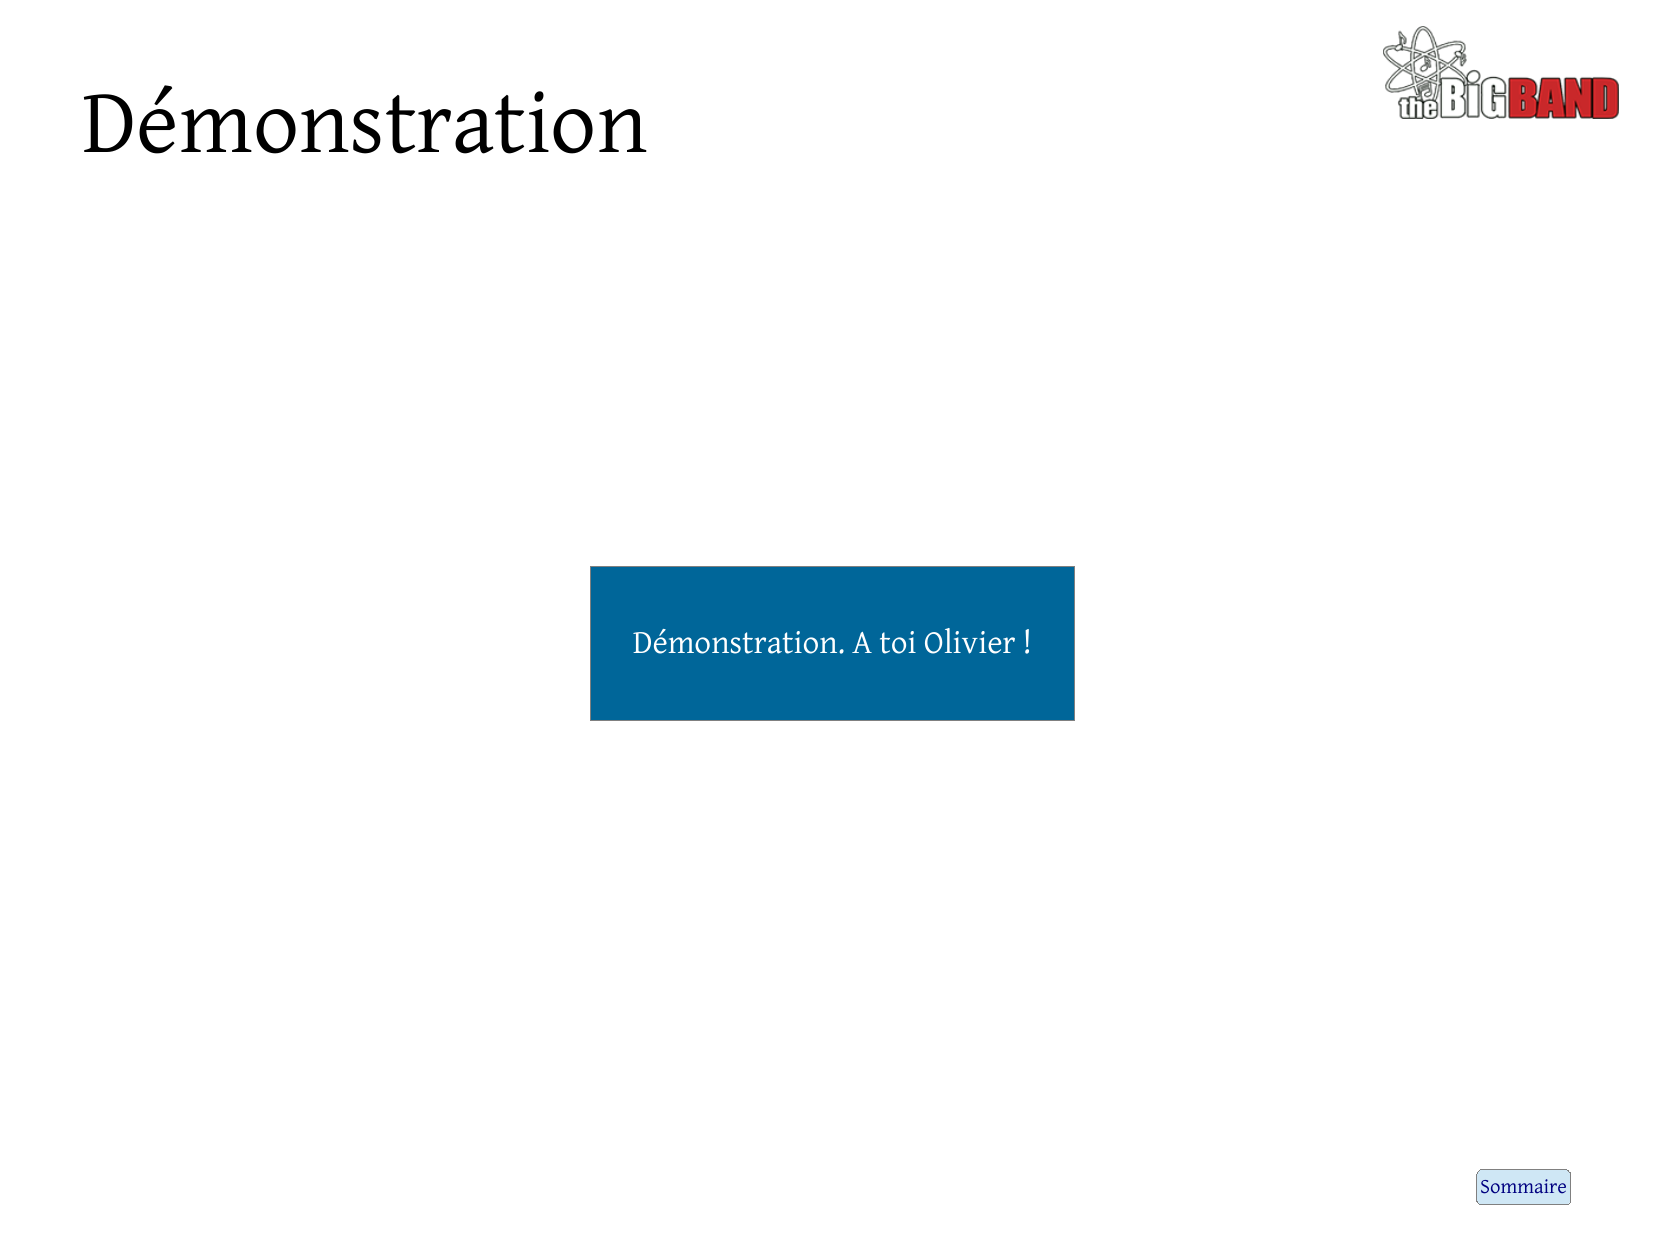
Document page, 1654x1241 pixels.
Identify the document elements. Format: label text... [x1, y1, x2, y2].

text_box Démonstration. A toi Olivier ! [590, 566, 1075, 721]
title Démonstration [82, 49, 1571, 201]
picture [1383, 26, 1619, 119]
text_box Sommaire [1476, 1169, 1571, 1205]
